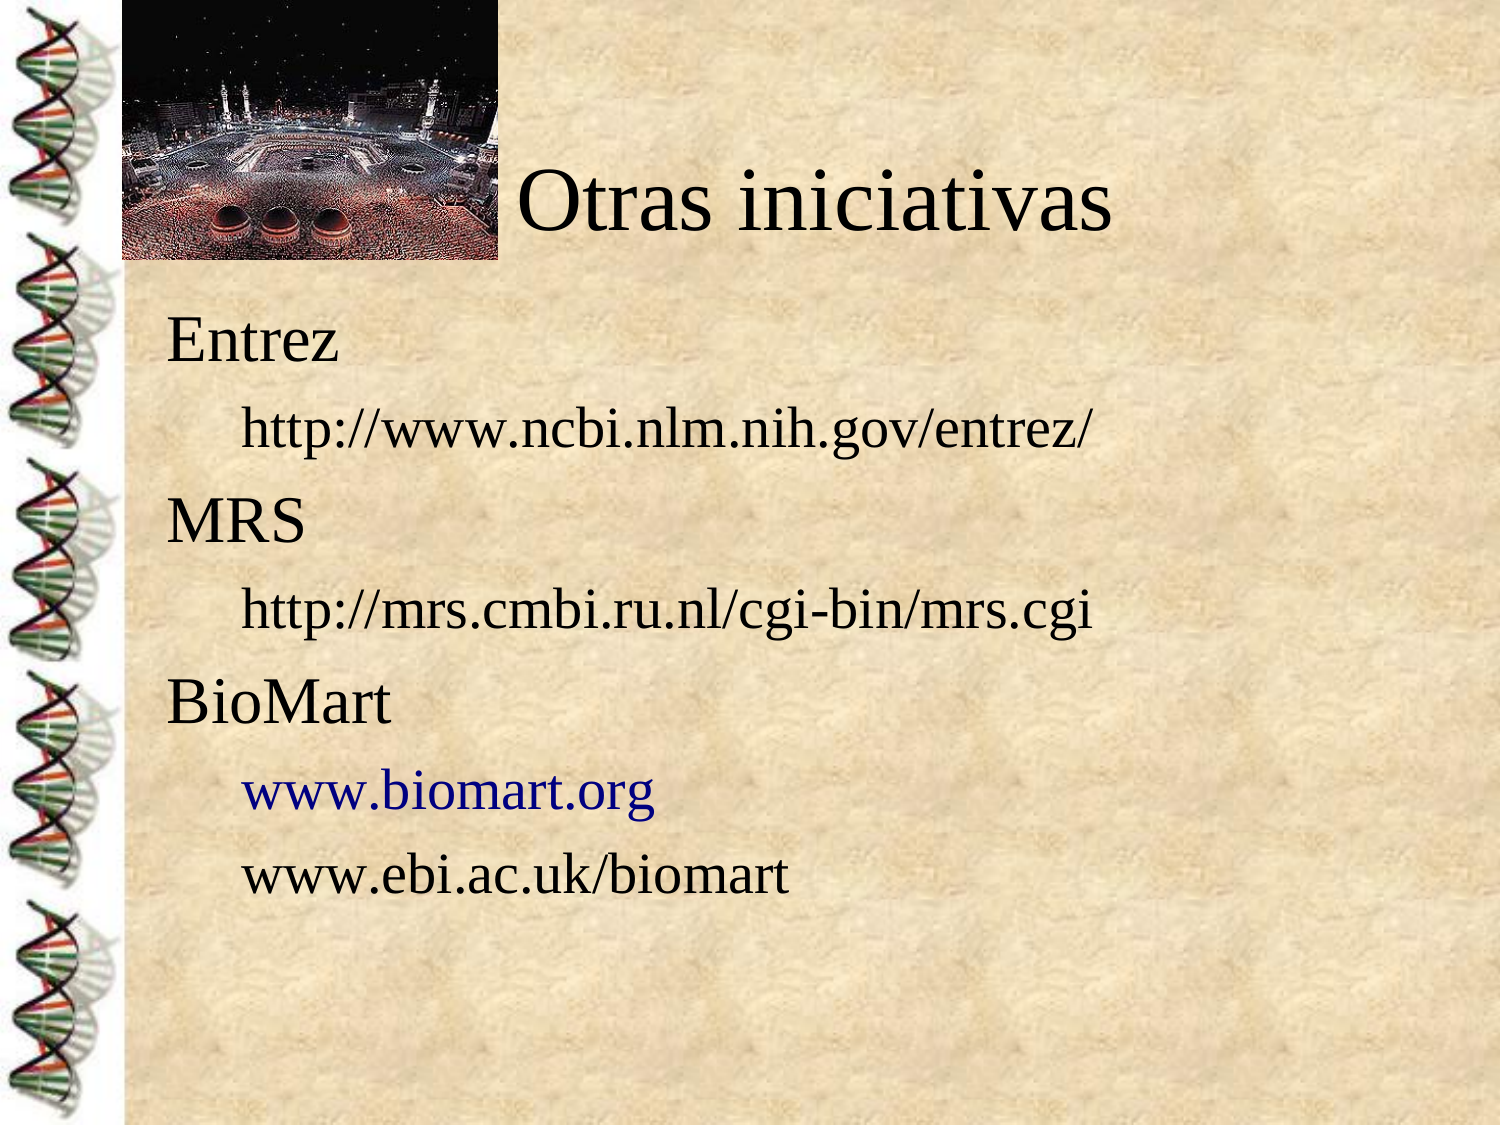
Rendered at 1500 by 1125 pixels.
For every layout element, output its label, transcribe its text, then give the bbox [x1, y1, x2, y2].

title Otras iniciativas [178, 81, 1454, 309]
picture [0, 0, 1500, 1125]
list Entrez http://www.ncbi.nlm.nih.gov/entrez/ MRS http://mrs.cmbi.ru.nl/cgi-bin/mrs.cgi BioMart www.biomart.org www.ebi.ac.uk/biomart [166, 296, 1442, 1028]
